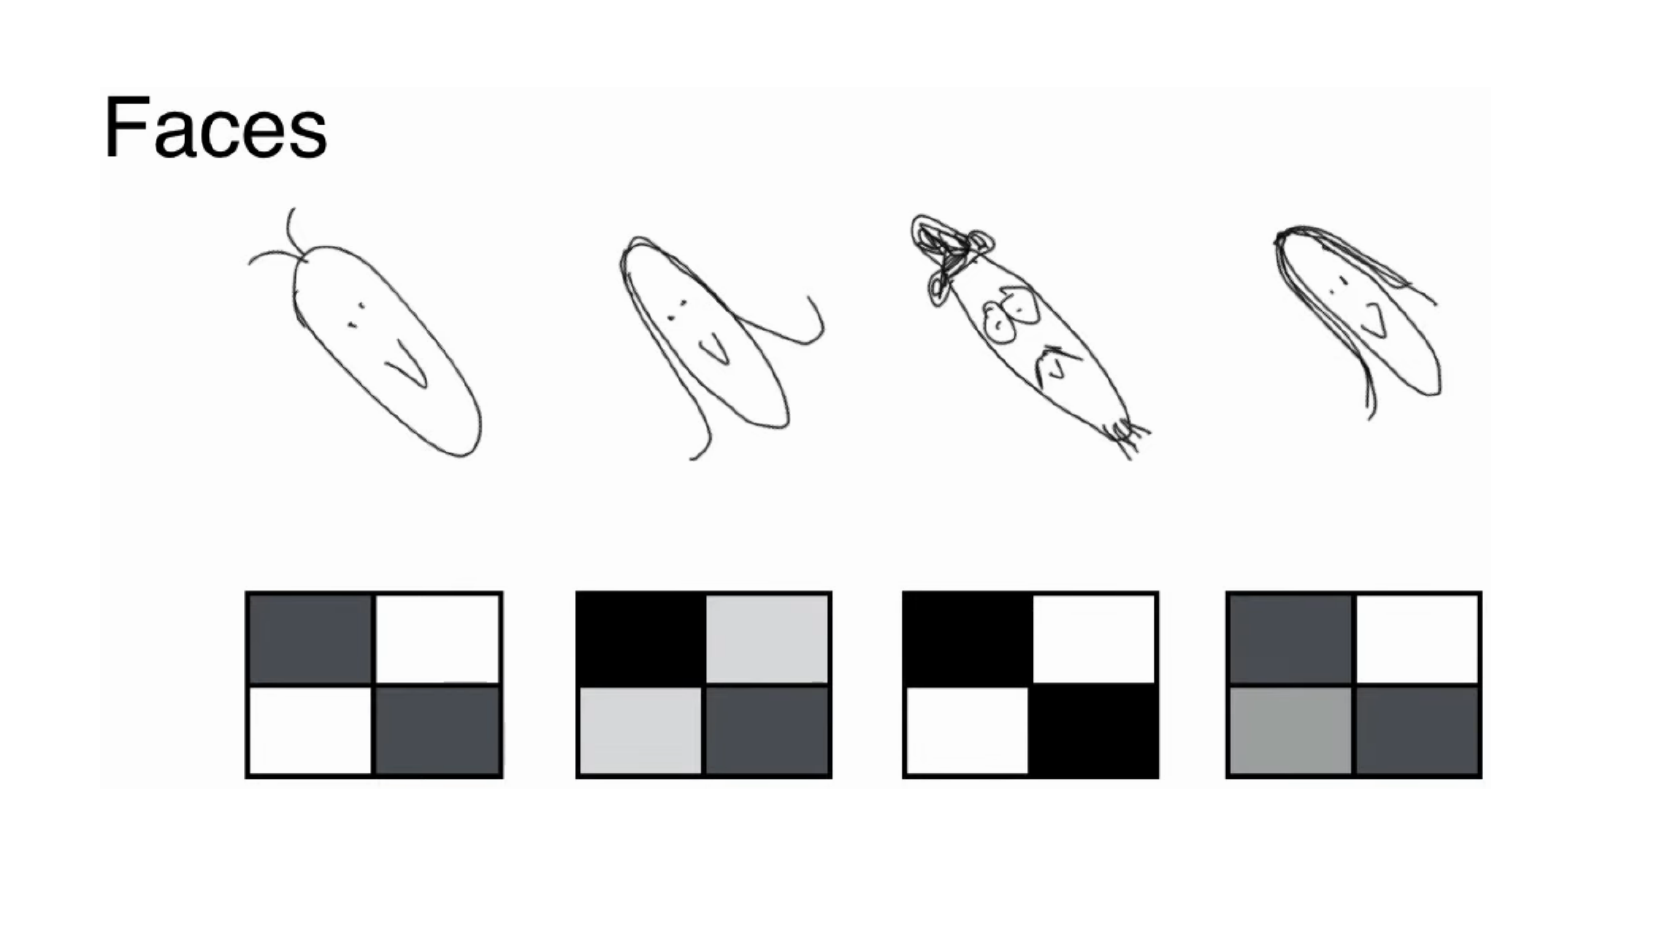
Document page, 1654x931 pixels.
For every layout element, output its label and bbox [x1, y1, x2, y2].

picture [100, 87, 1491, 789]
